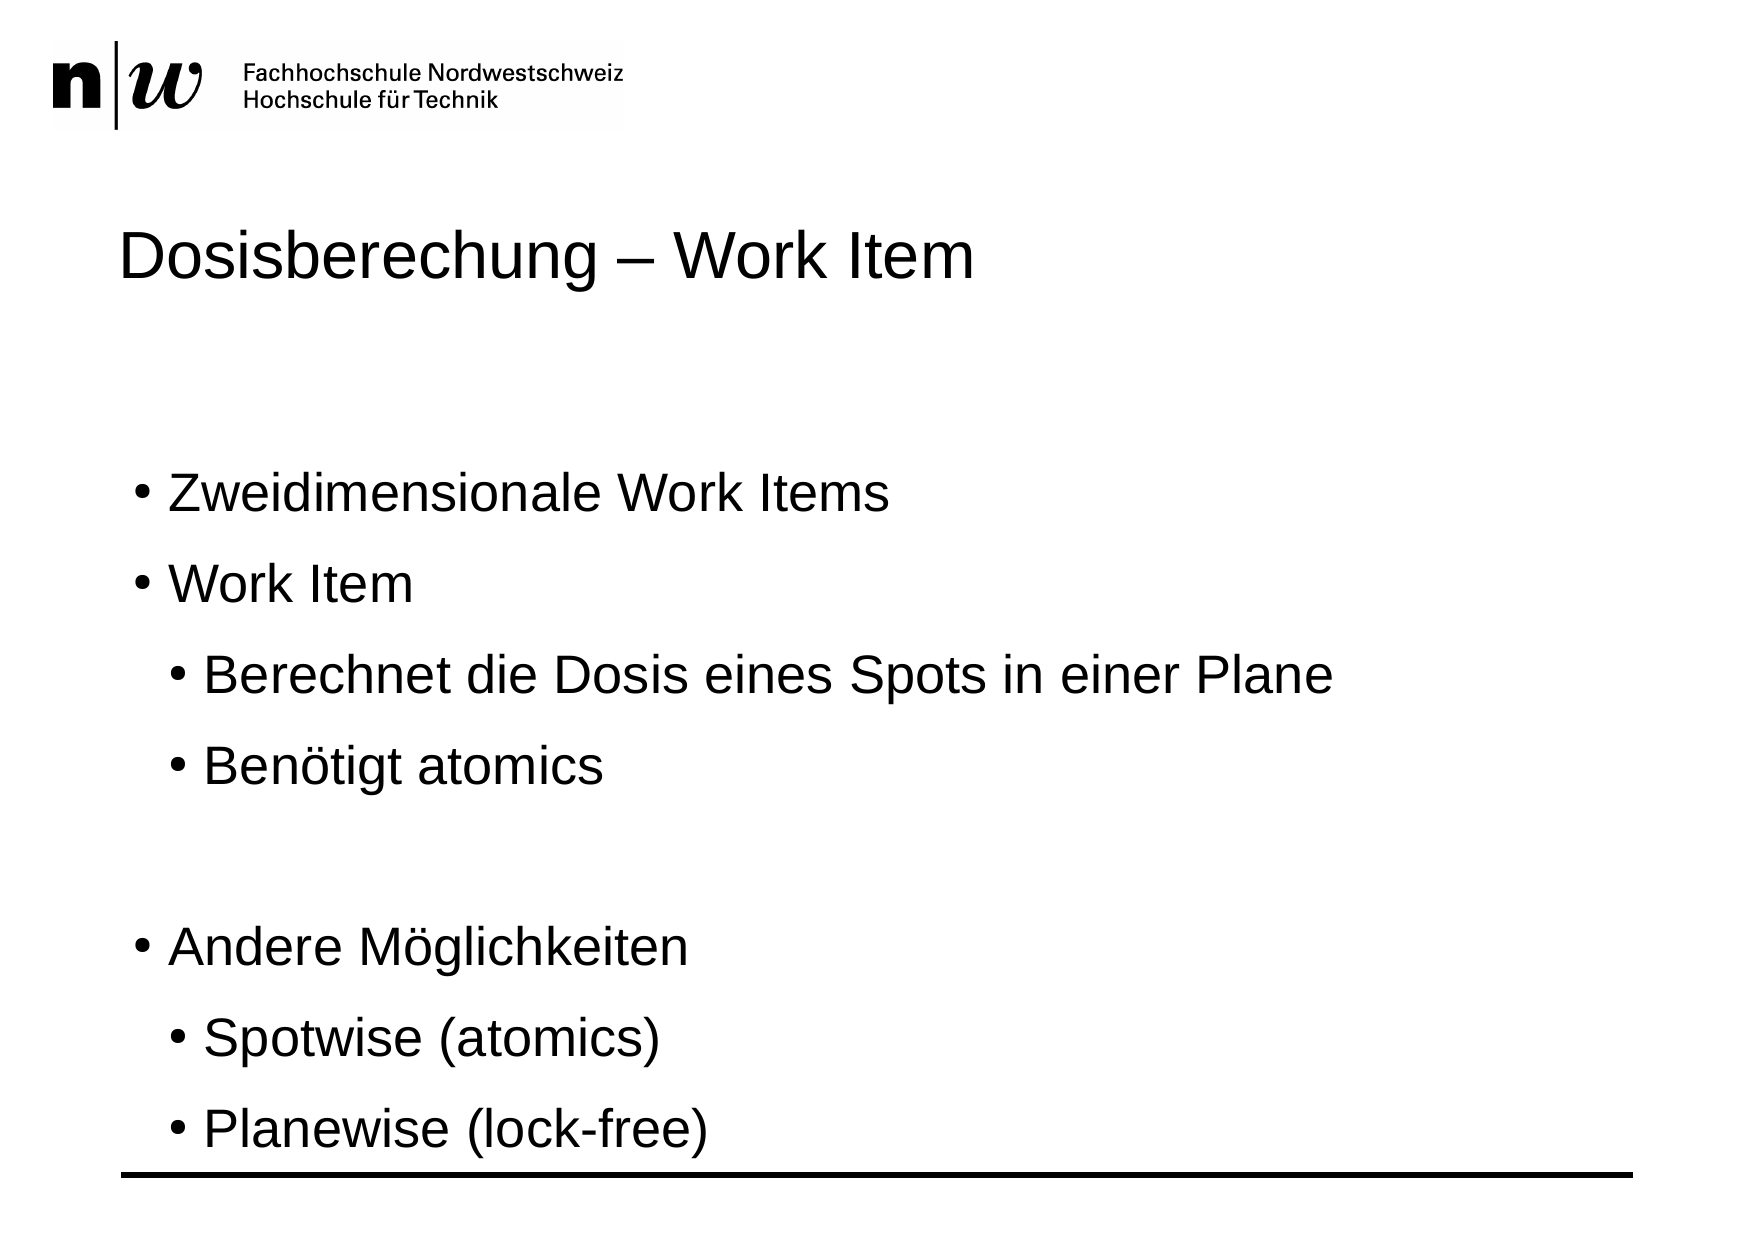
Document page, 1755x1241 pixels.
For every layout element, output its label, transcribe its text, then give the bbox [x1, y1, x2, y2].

text_box Zweidimensionale Work Items Work Item Berechnet die Dosis eines Spots in einer Plane Benötigt atomics Andere Möglichkeiten Spotwise (atomics) Planewise (lock-free) [118, 425, 1630, 1227]
picture [53, 41, 623, 130]
text_box Dosisberechung – Work Item [118, 212, 1606, 296]
